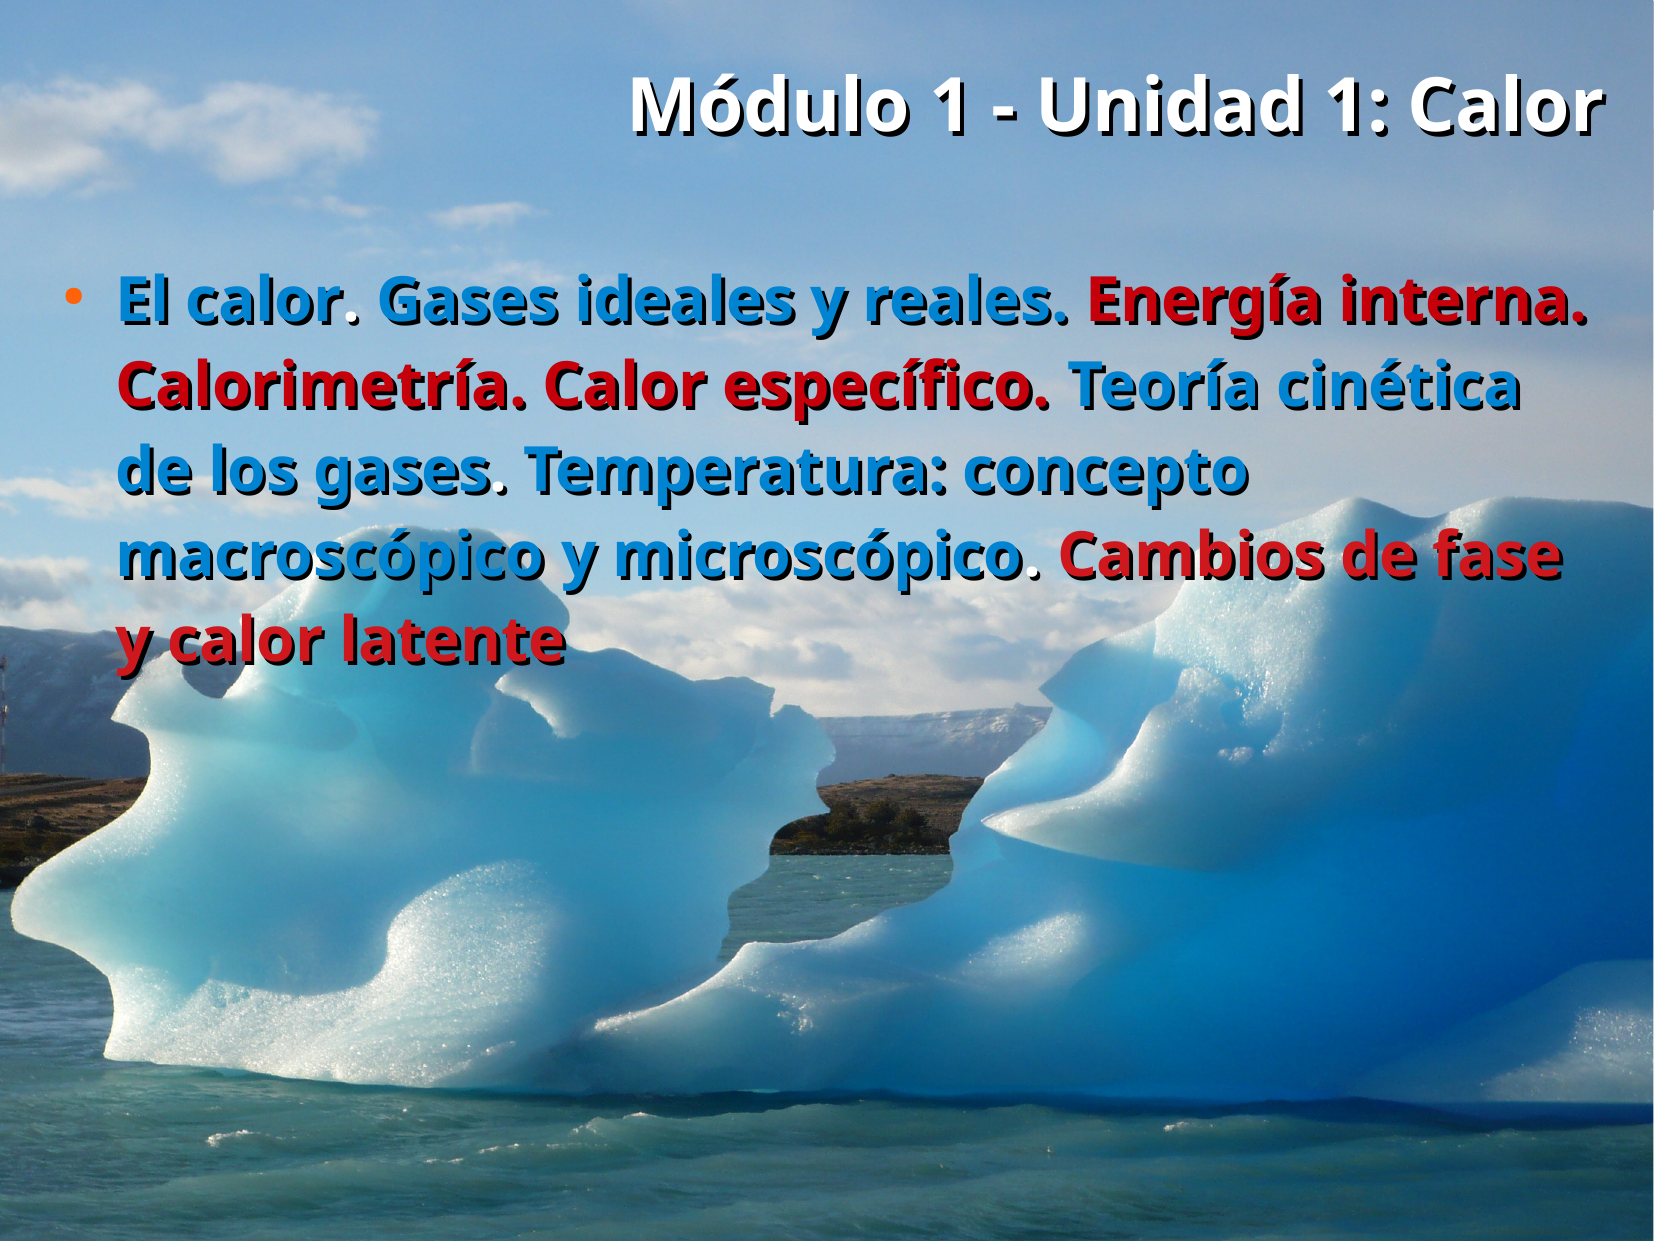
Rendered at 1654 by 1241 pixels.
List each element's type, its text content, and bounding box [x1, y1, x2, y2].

picture [0, 0, 1654, 1241]
list El calor. Gases ideales y reales. Energía interna. Calorimetría. Calor específico. Teoría cinética de los gases. Temperatura: concepto macroscópico y microscópico. Cambios de fase y calor latente [45, 255, 1606, 1156]
title Módulo 1 - Unidad 1: Calor [45, 11, 1606, 195]
